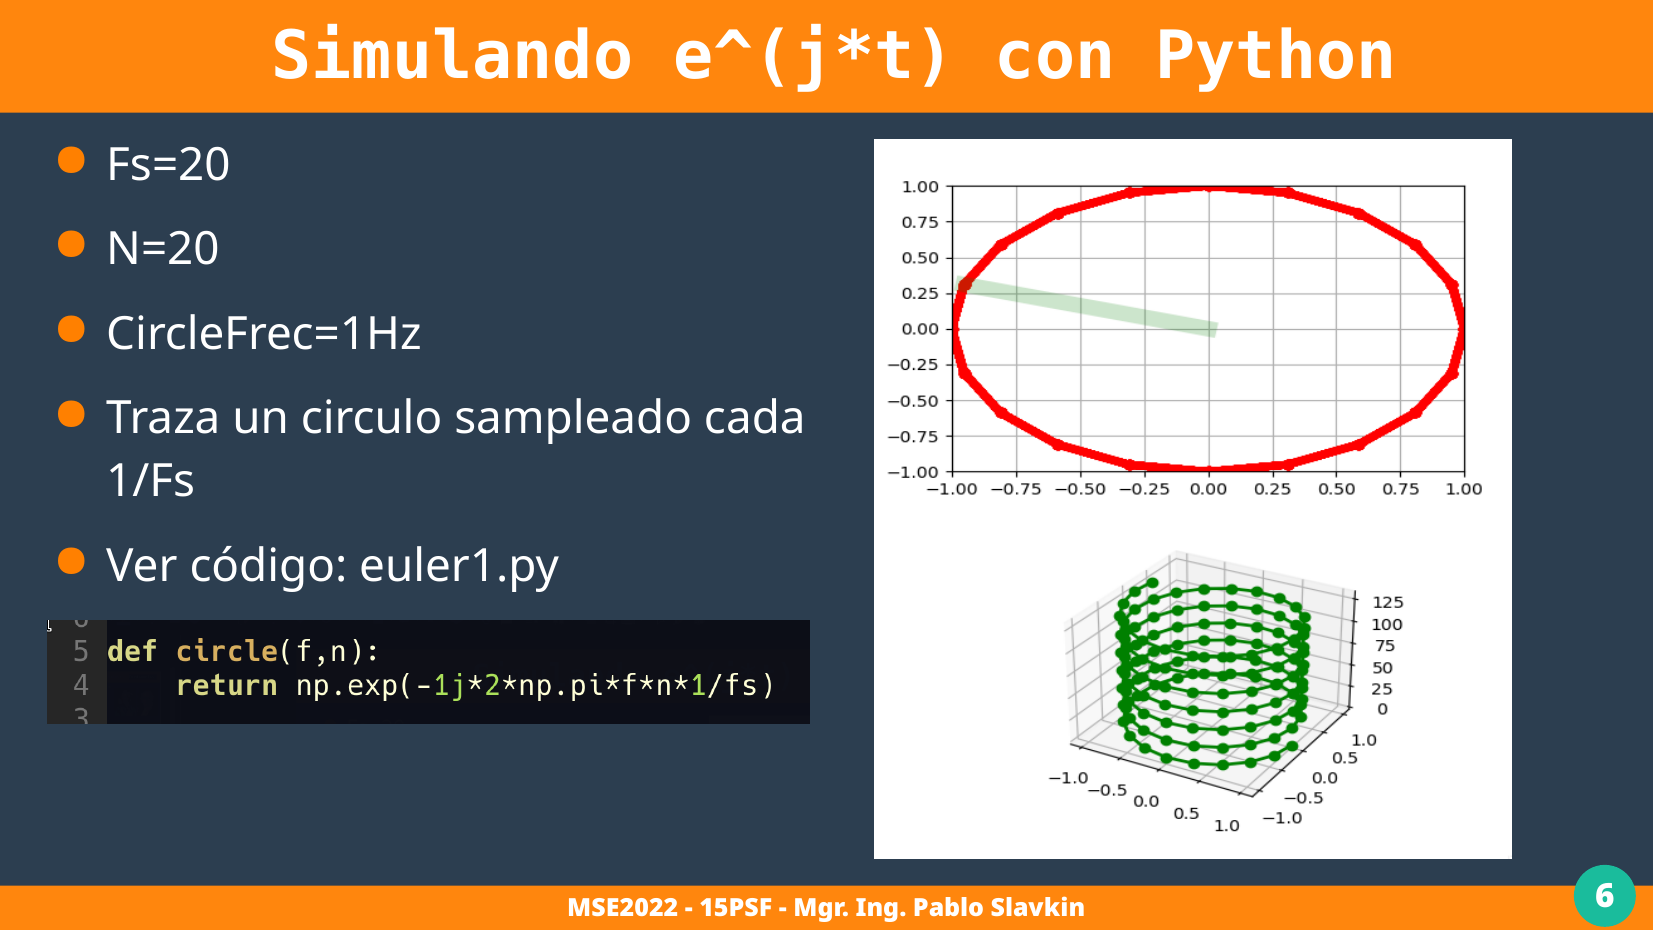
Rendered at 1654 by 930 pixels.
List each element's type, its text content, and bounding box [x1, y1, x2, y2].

title Simulando e^(j*t) con Python [271, 16, 1475, 113]
picture [47, 620, 810, 724]
list Fs=20 N=20 CircleFrec=1Hz Traza un circulo sampleado cada 1/Fs Ver código: euler1.py [35, 131, 863, 713]
picture [874, 139, 1512, 859]
